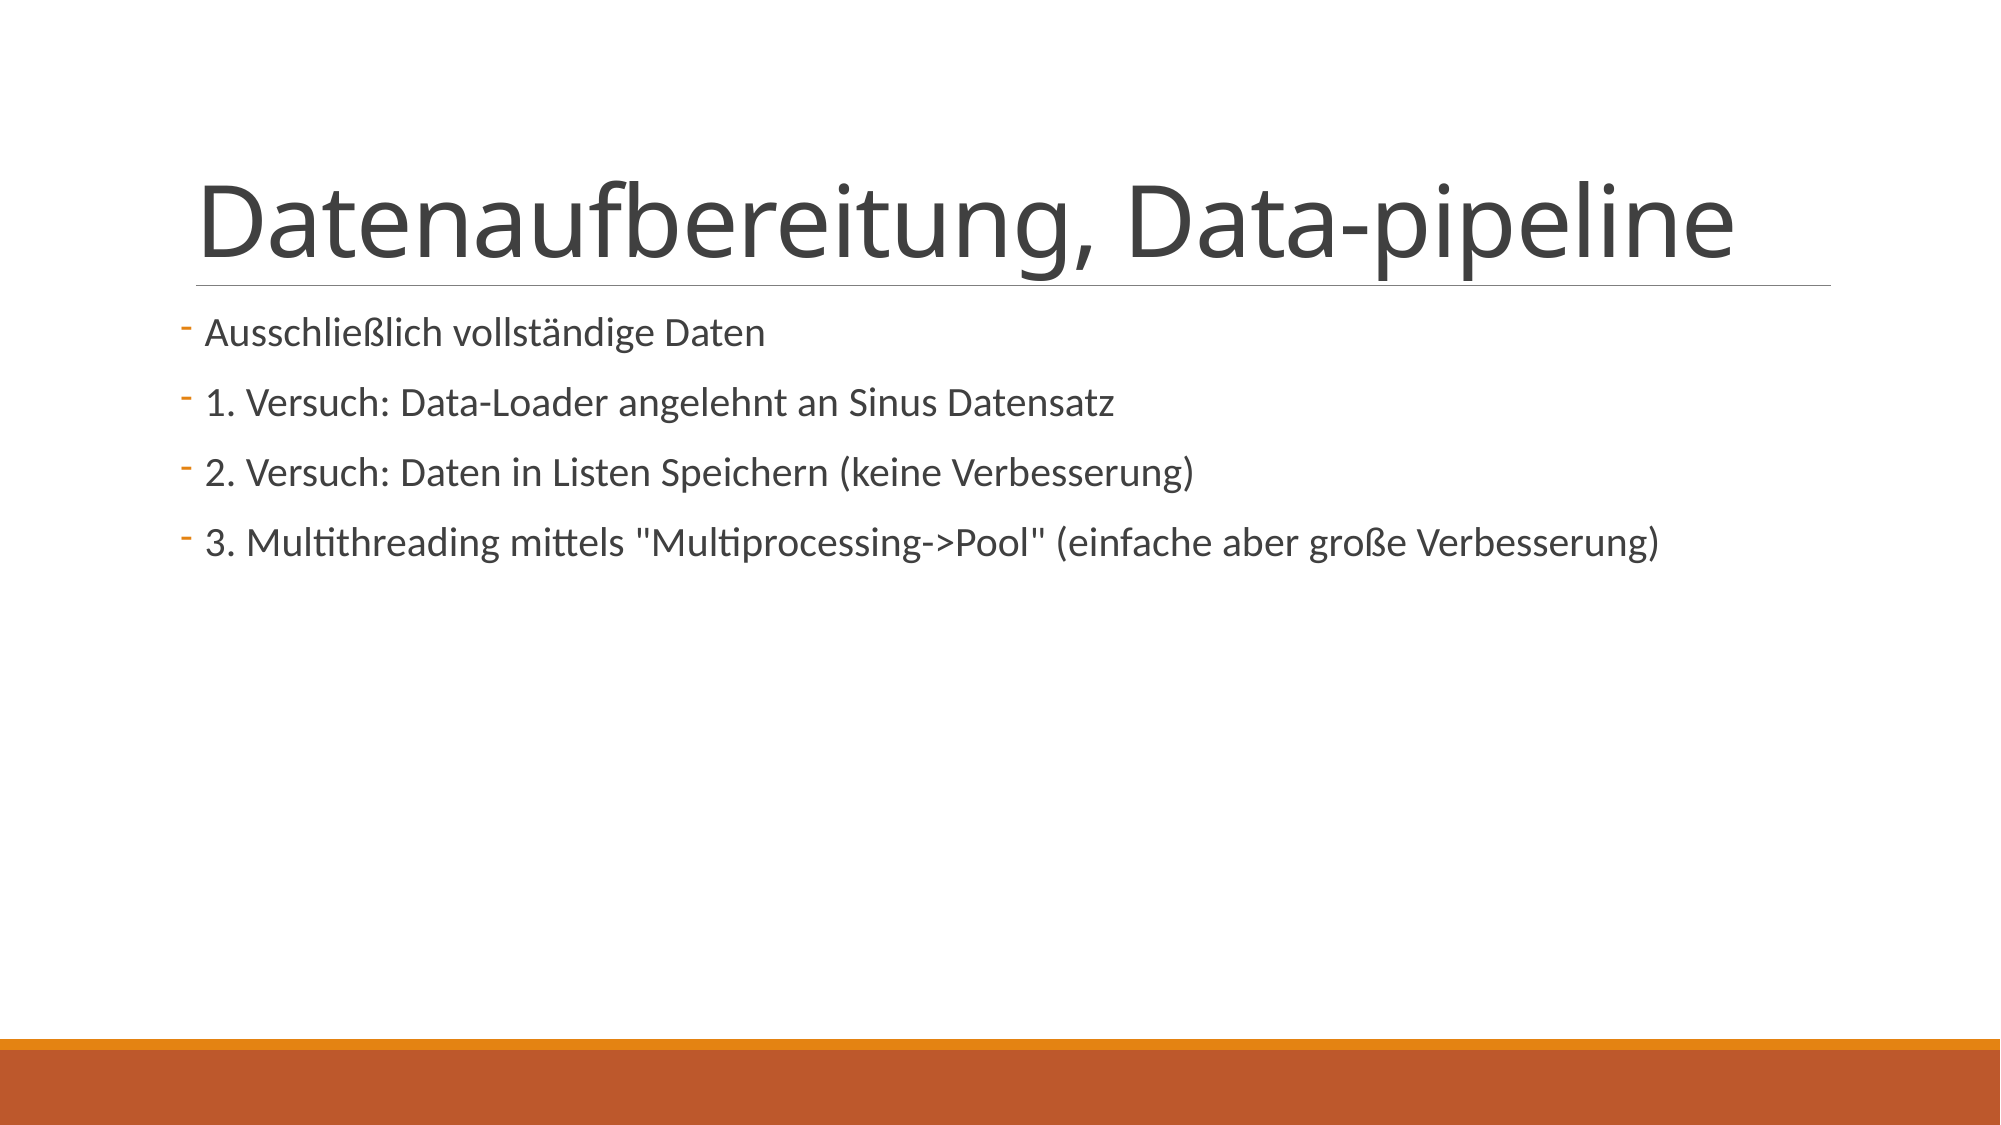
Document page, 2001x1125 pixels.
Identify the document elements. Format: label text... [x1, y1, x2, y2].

title Datenaufbereitung, Data-pipeline [180, 47, 1831, 286]
list Ausschließlich vollständige Daten 1. Versuch: Data-Loader angelehnt an Sinus Datensatz 2. Versuch: Daten in Listen Speichern (keine Verbesserung) 3. Multithreading mittels "Multiprocessing->Pool" (einfache aber große Verbesserung) [180, 302, 1831, 963]
